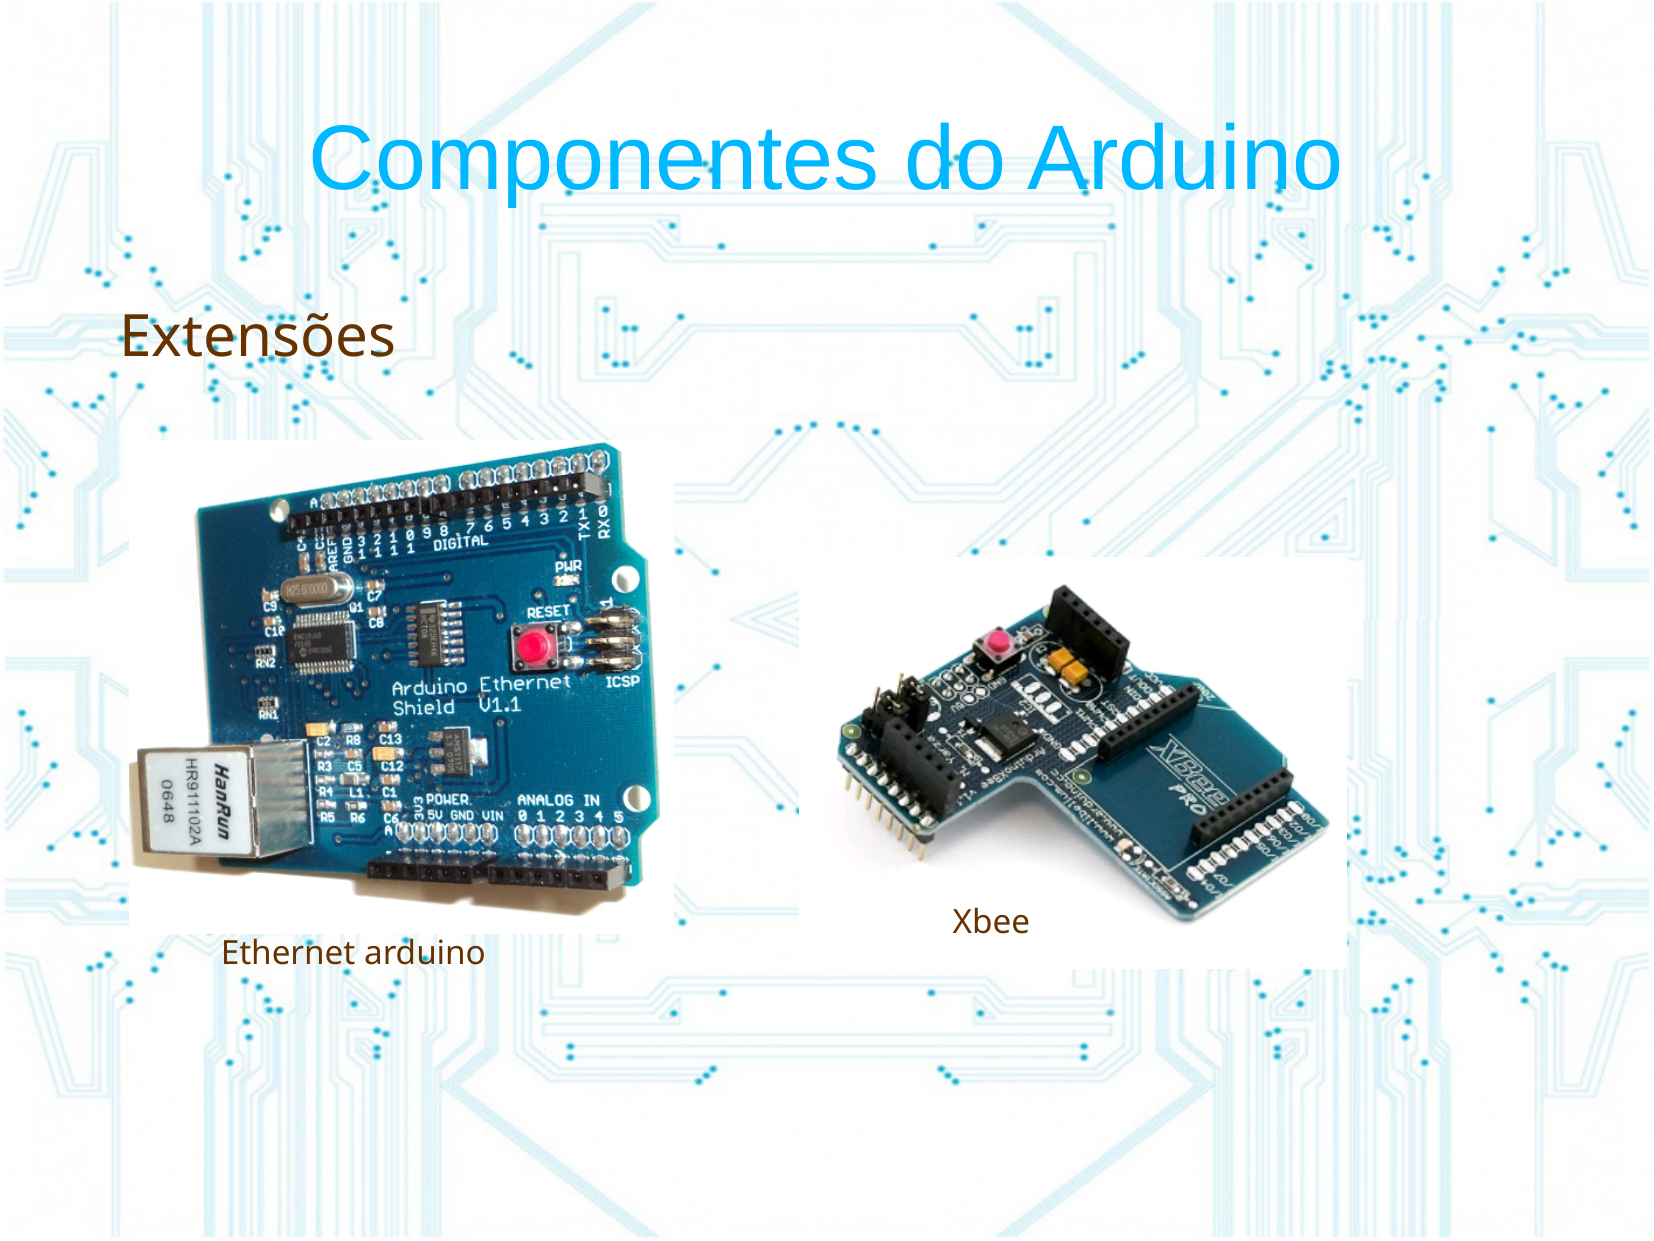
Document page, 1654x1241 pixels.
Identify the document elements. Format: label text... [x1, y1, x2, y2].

text_box Extensões [104, 286, 1455, 1087]
picture [799, 557, 1347, 969]
text_box Xbee [938, 890, 1170, 957]
picture [129, 441, 674, 934]
title Componentes do Arduino [82, 49, 1571, 257]
text_box Ethernet arduino [206, 921, 591, 988]
